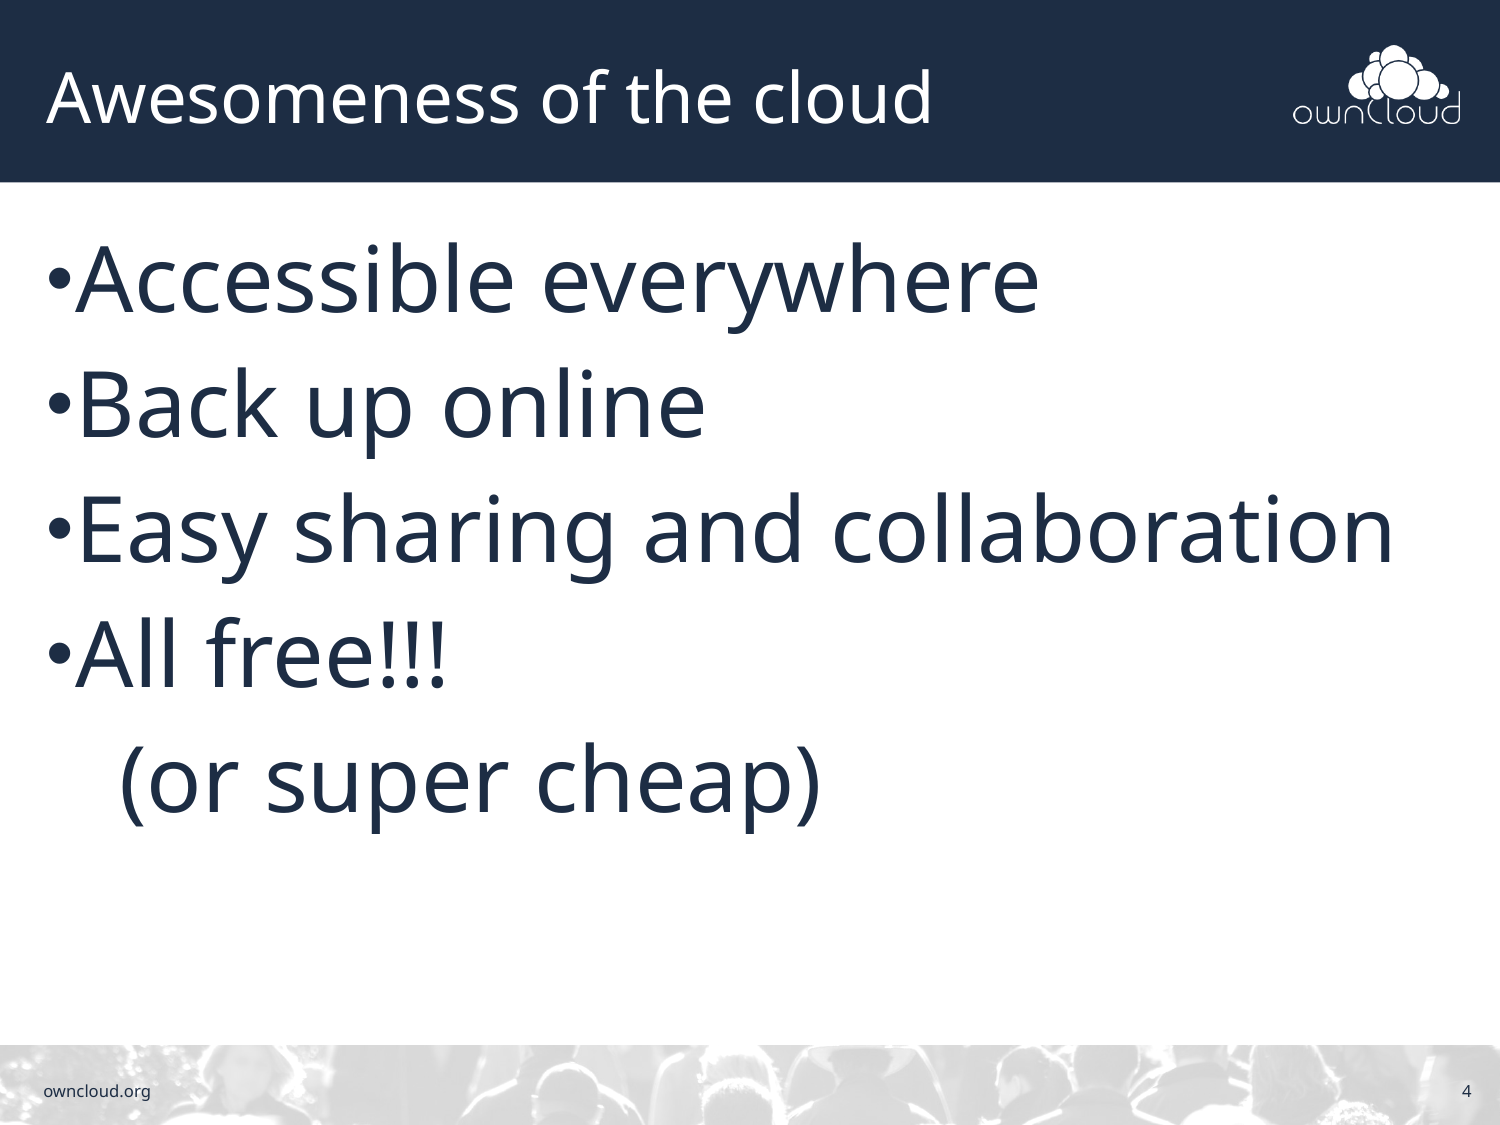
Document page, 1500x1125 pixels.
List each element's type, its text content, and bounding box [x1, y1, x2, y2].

picture [1293, 45, 1460, 124]
picture [0, 1045, 1500, 1125]
list Accessible everywhere Back up online Easy sharing and collaboration All free!!! (or super cheap) [46, 214, 1465, 1026]
title Awesomeness of the cloud [46, 5, 1258, 187]
